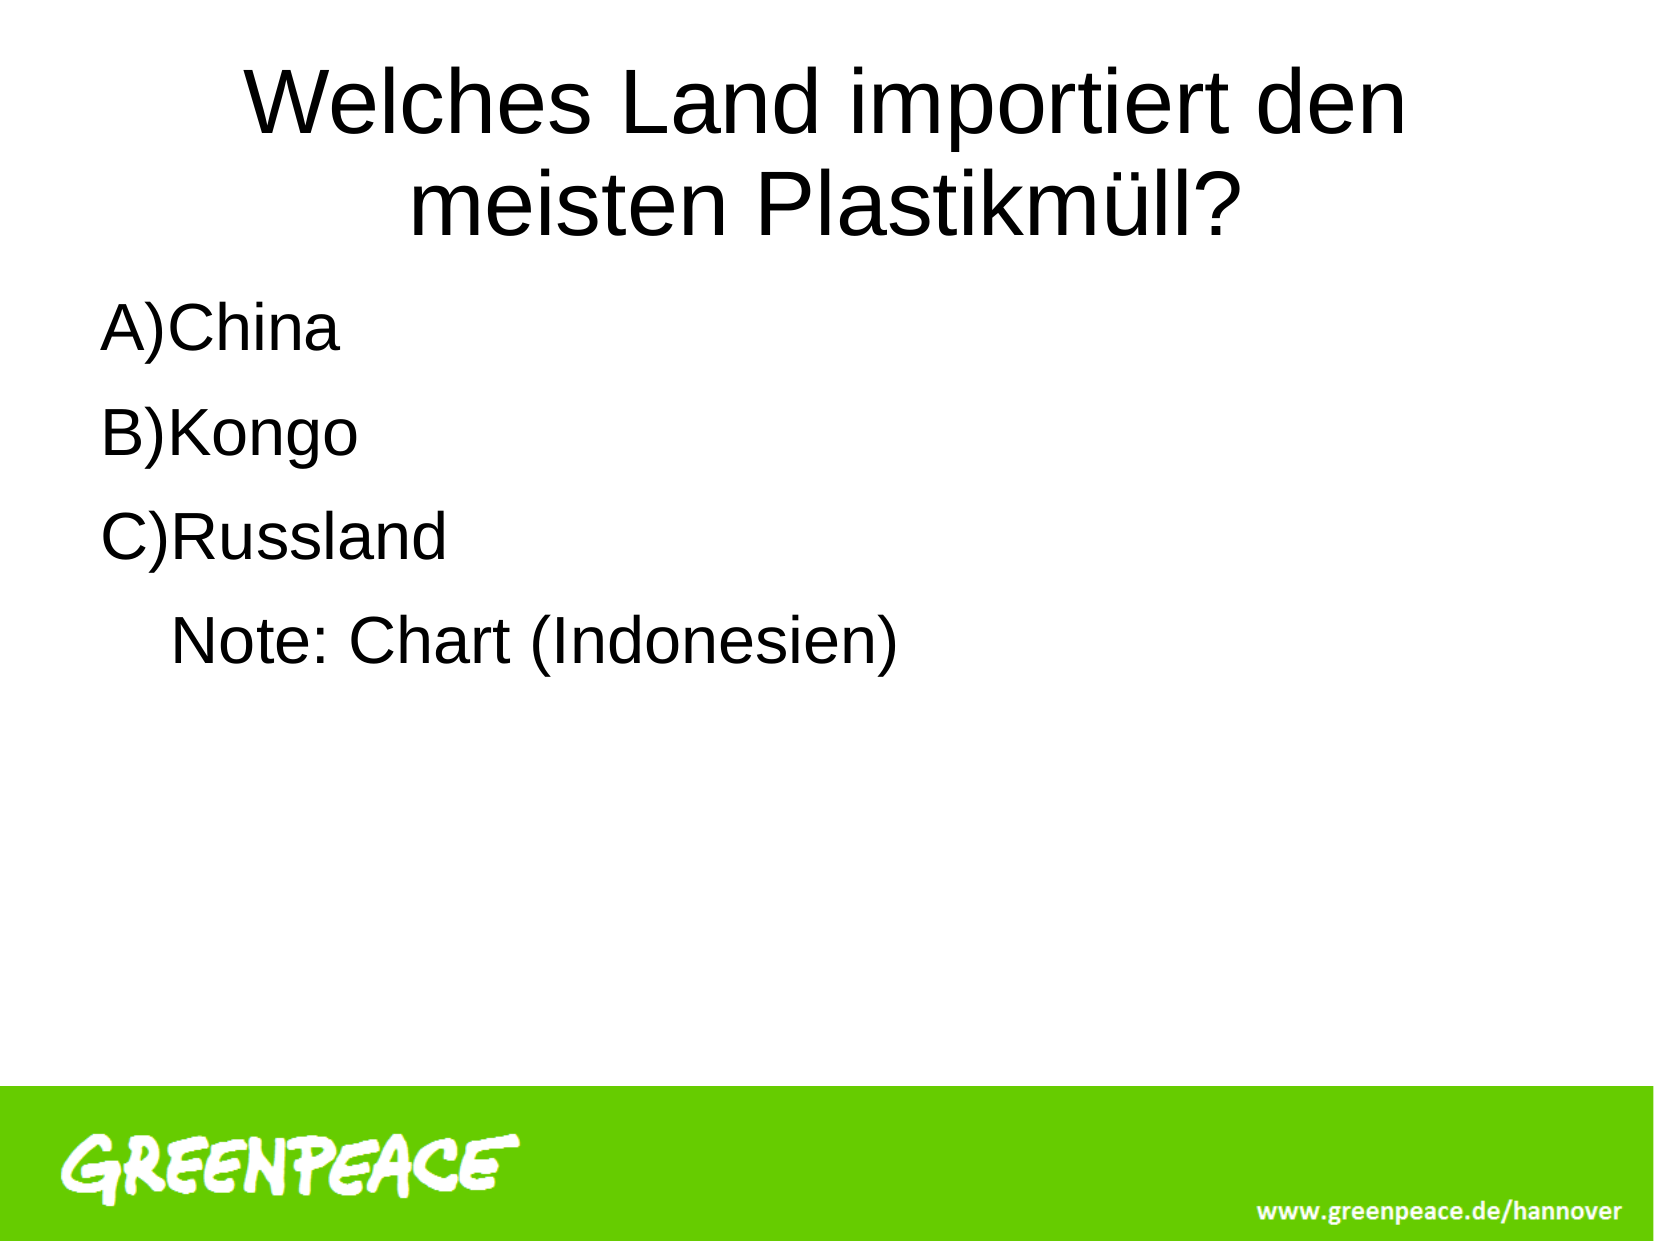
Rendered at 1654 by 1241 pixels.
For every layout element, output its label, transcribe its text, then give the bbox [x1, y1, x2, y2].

picture [0, 1086, 1654, 1241]
title Welches Land importiert den meisten Plastikmüll? [82, 49, 1571, 257]
list China Kongo Russland Note: Chart (Indonesien) [82, 290, 1571, 1010]
